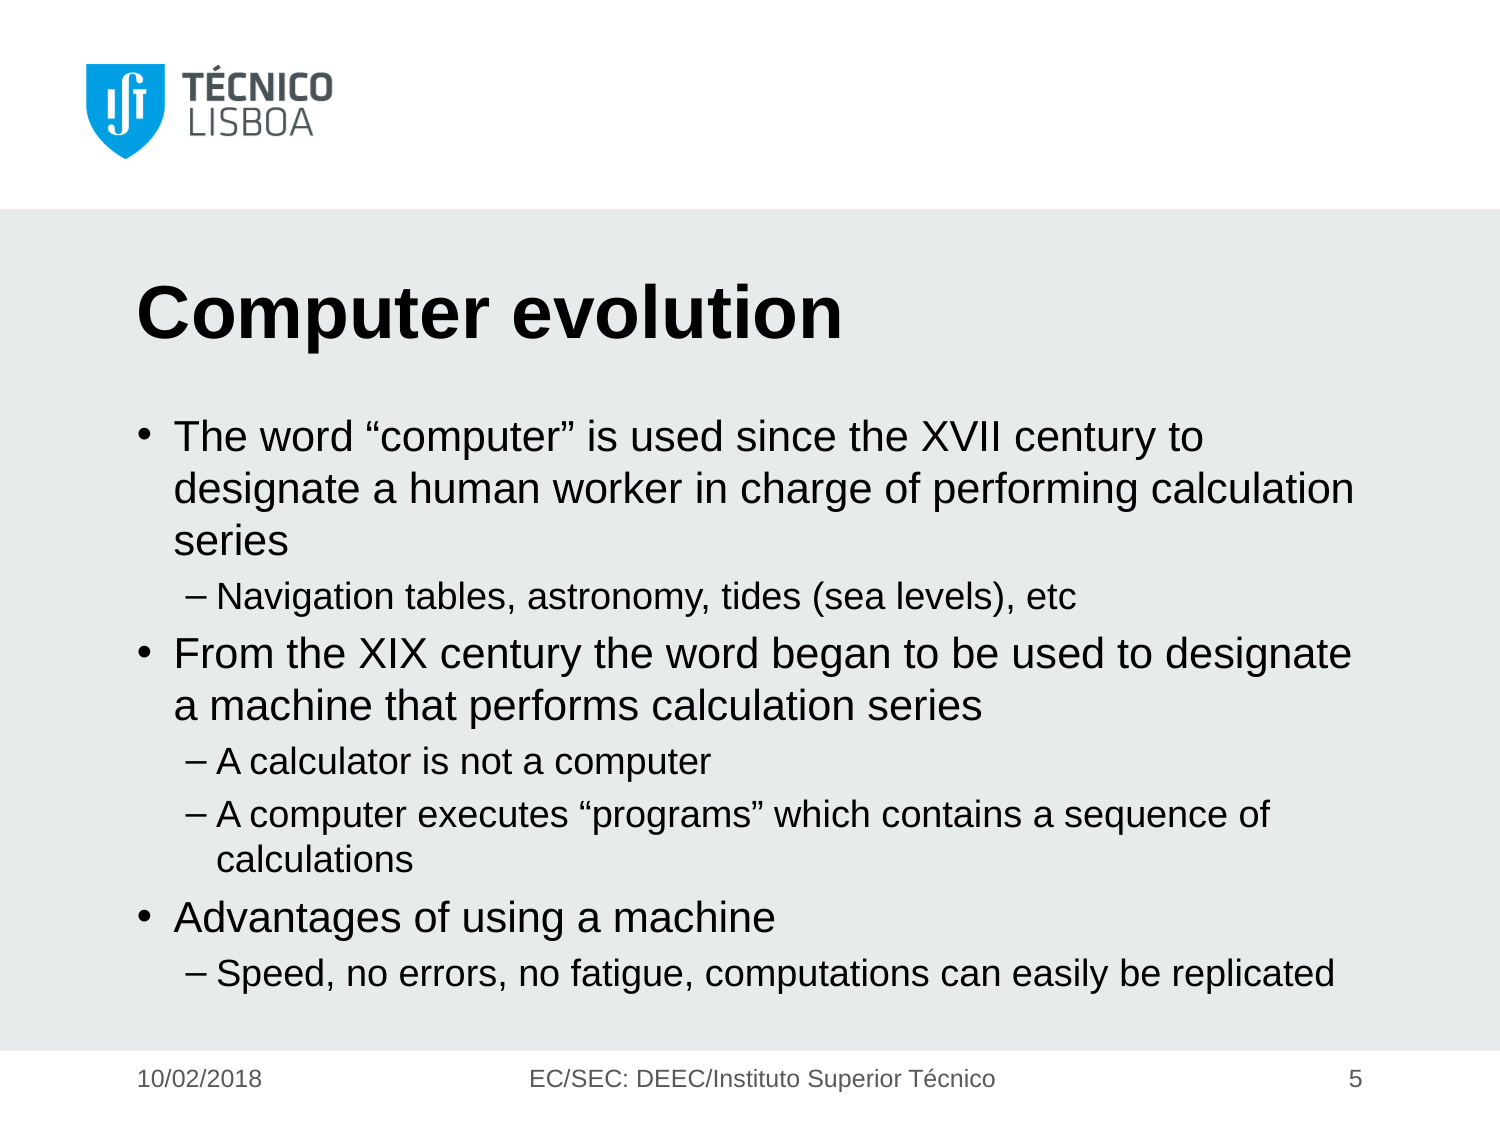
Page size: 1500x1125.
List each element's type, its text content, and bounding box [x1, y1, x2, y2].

picture [0, 0, 1500, 1125]
slide_number 10/02/2018 [121, 1052, 425, 1103]
title Computer evolution [121, 237, 1378, 381]
list The word “computer” is used since the XVII century to designate a human worker in charge of performing calculation series Navigation tables, astronomy, tides (sea levels), etc From the XIX century the word began to be used to designate a machine that performs calculation series A calculator is not a computer A computer executes “programs” which contains a sequence of calculations Advantages of using a machine Speed, no errors, no fatigue, computations can easily be replicated [121, 400, 1378, 1005]
footer EC/SEC: DEEC/Instituto Superior Técnico [512, 1052, 1021, 1103]
slide_number <number> [1077, 1052, 1378, 1103]
